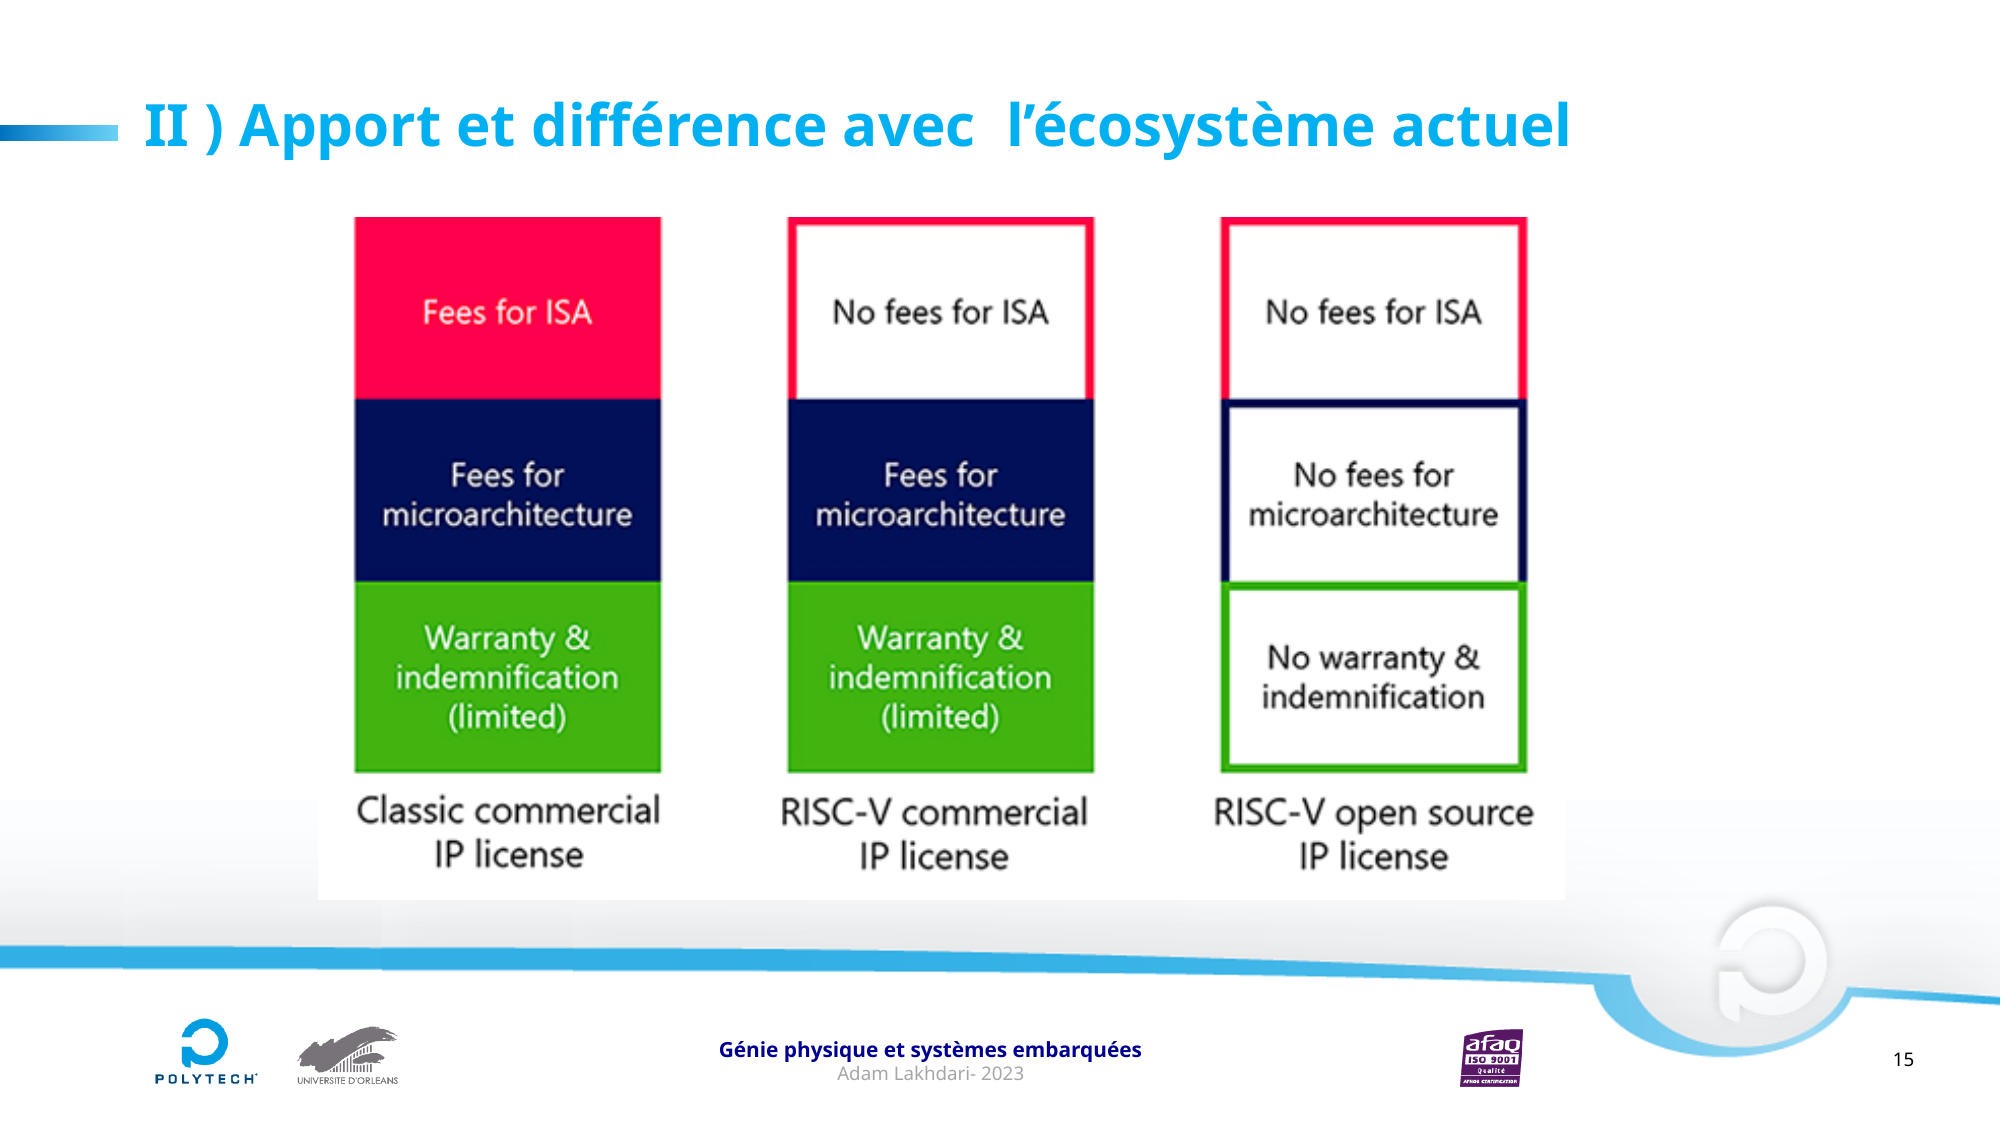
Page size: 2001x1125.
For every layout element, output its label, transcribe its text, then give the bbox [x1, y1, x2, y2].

title II ) Apport et différence avec l’écosystème actuel [129, 29, 1930, 218]
text_box Génie physique et systèmes embarquées Adam Lakhdari- 2023 [402, 1035, 1459, 1085]
picture [0, 217, 2000, 1125]
